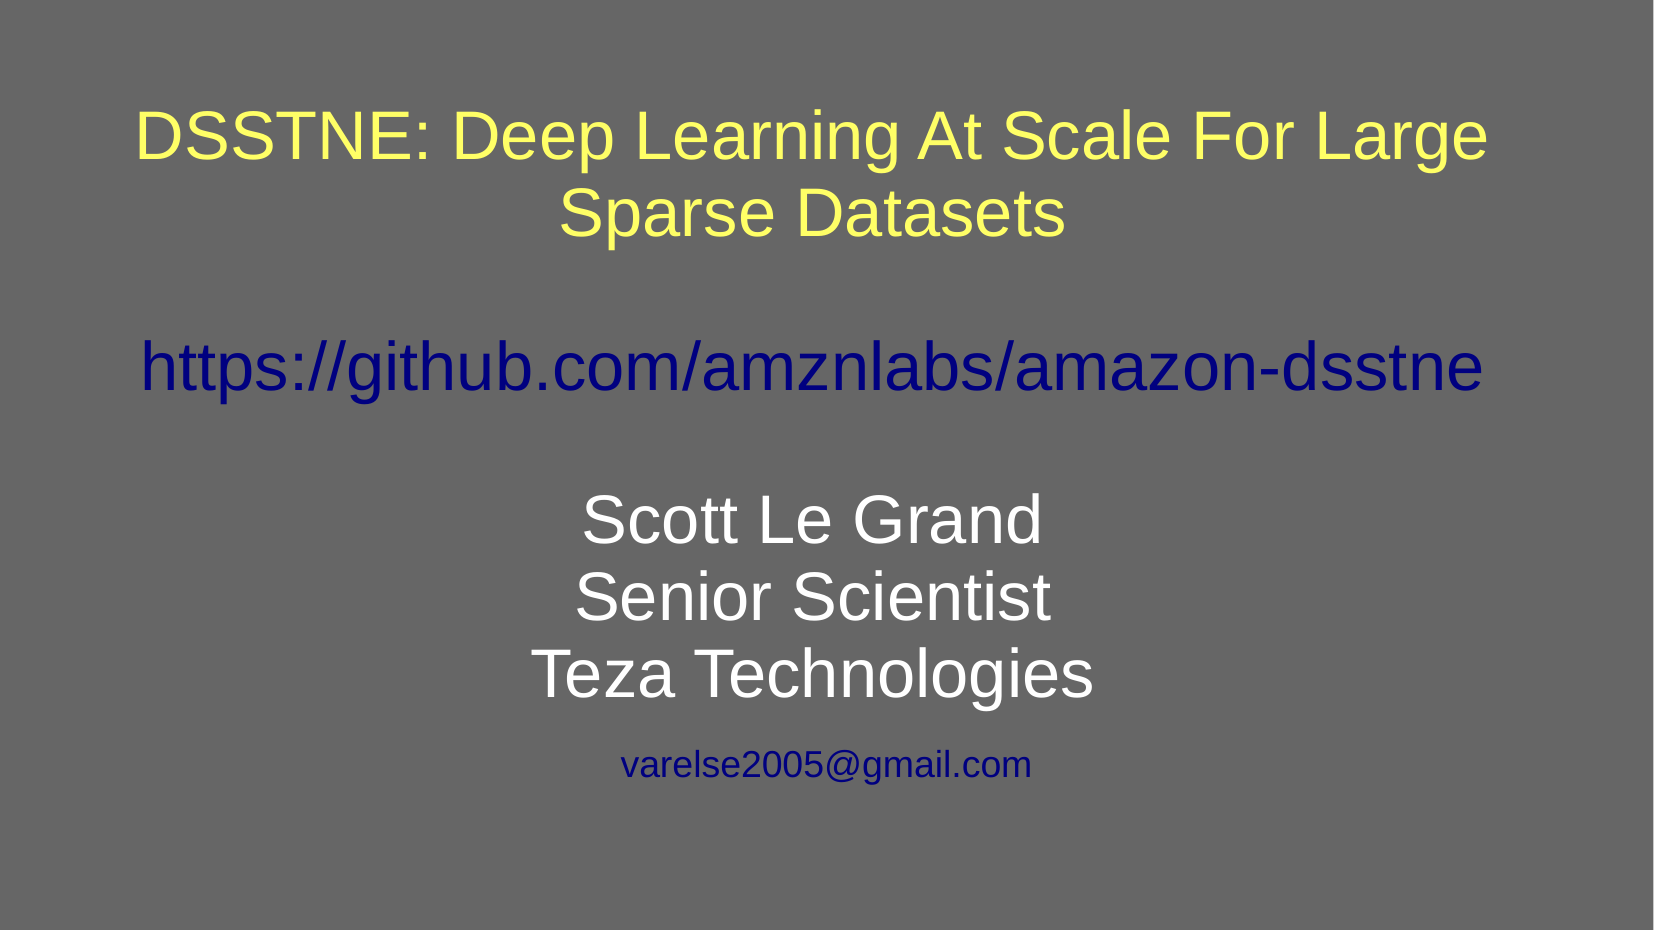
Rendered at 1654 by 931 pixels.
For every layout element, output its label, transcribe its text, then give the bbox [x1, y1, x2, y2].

title DSSTNE: Deep Learning At Scale For Large Sparse Datasets https://github.com/amznlabs/amazon-dsstne Scott Le Grand Senior Scientist Teza Technologies [68, 96, 1557, 713]
text_box varelse2005@gmail.com [605, 694, 1048, 836]
